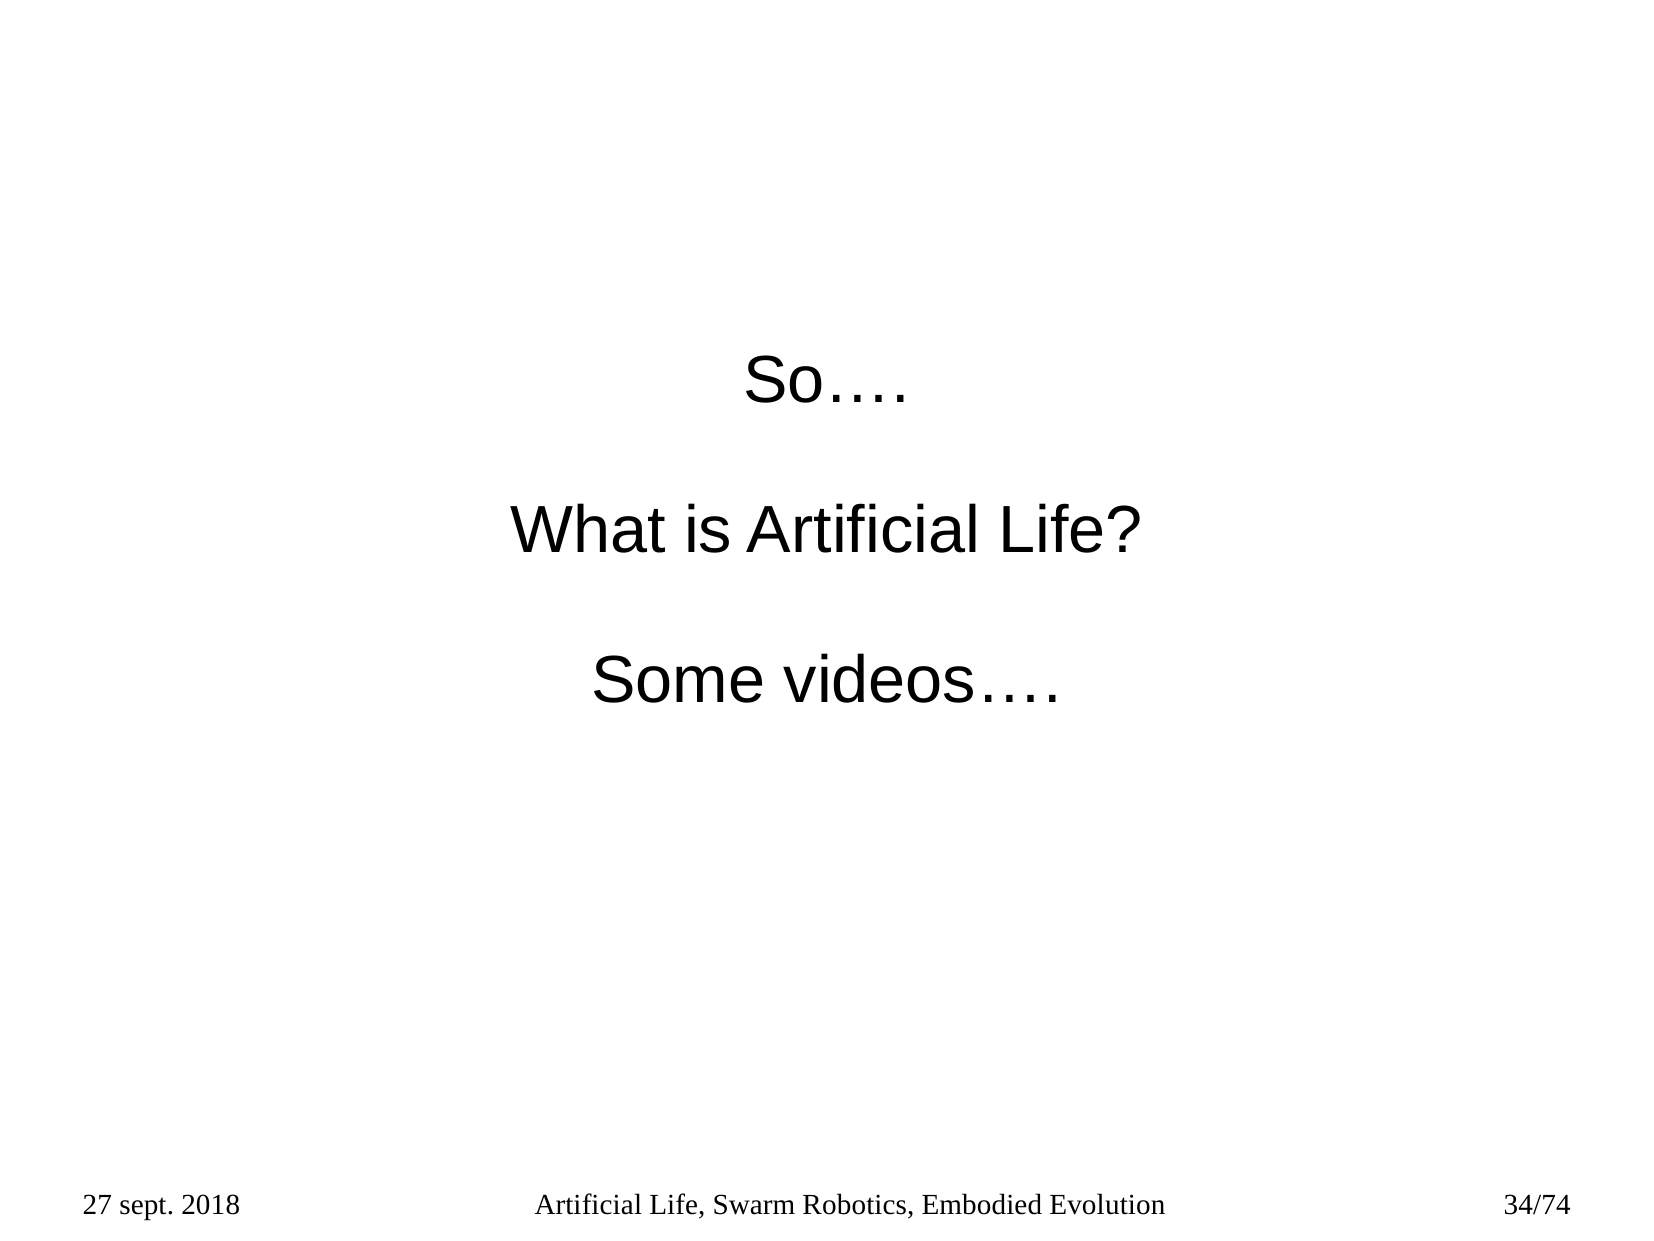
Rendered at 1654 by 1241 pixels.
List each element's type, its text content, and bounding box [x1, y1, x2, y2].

subtitle So…. What is Artificial Life? Some videos…. [82, 49, 1571, 1010]
